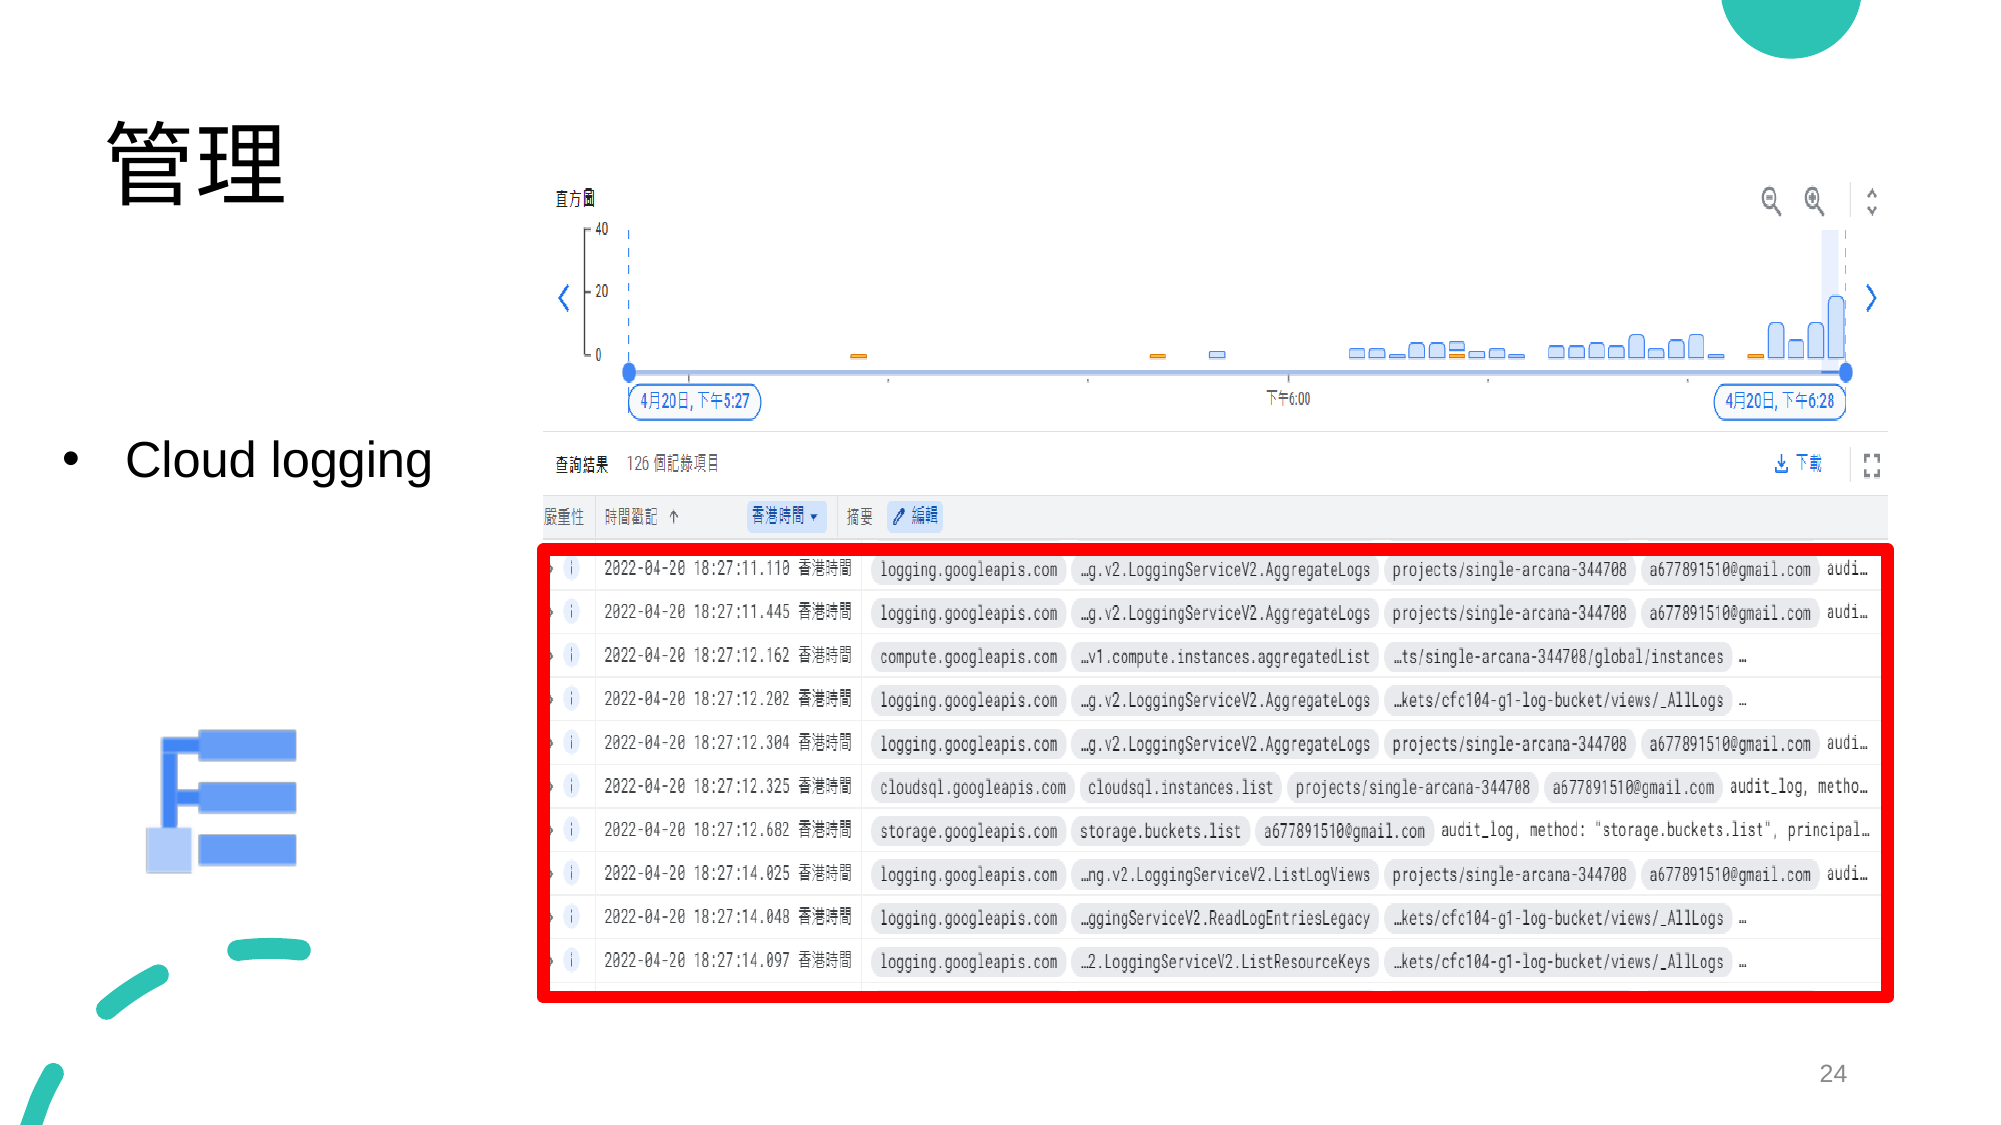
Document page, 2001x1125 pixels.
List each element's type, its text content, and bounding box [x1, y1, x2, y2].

text_box Cloud logging [34, 312, 771, 731]
picture [133, 731, 313, 888]
picture [550, 556, 1881, 991]
picture [543, 180, 1888, 543]
title 管理 [88, 59, 1814, 278]
text_box Cloud logging [550, 556, 771, 731]
slide_number 1 [1412, 1042, 1863, 1103]
